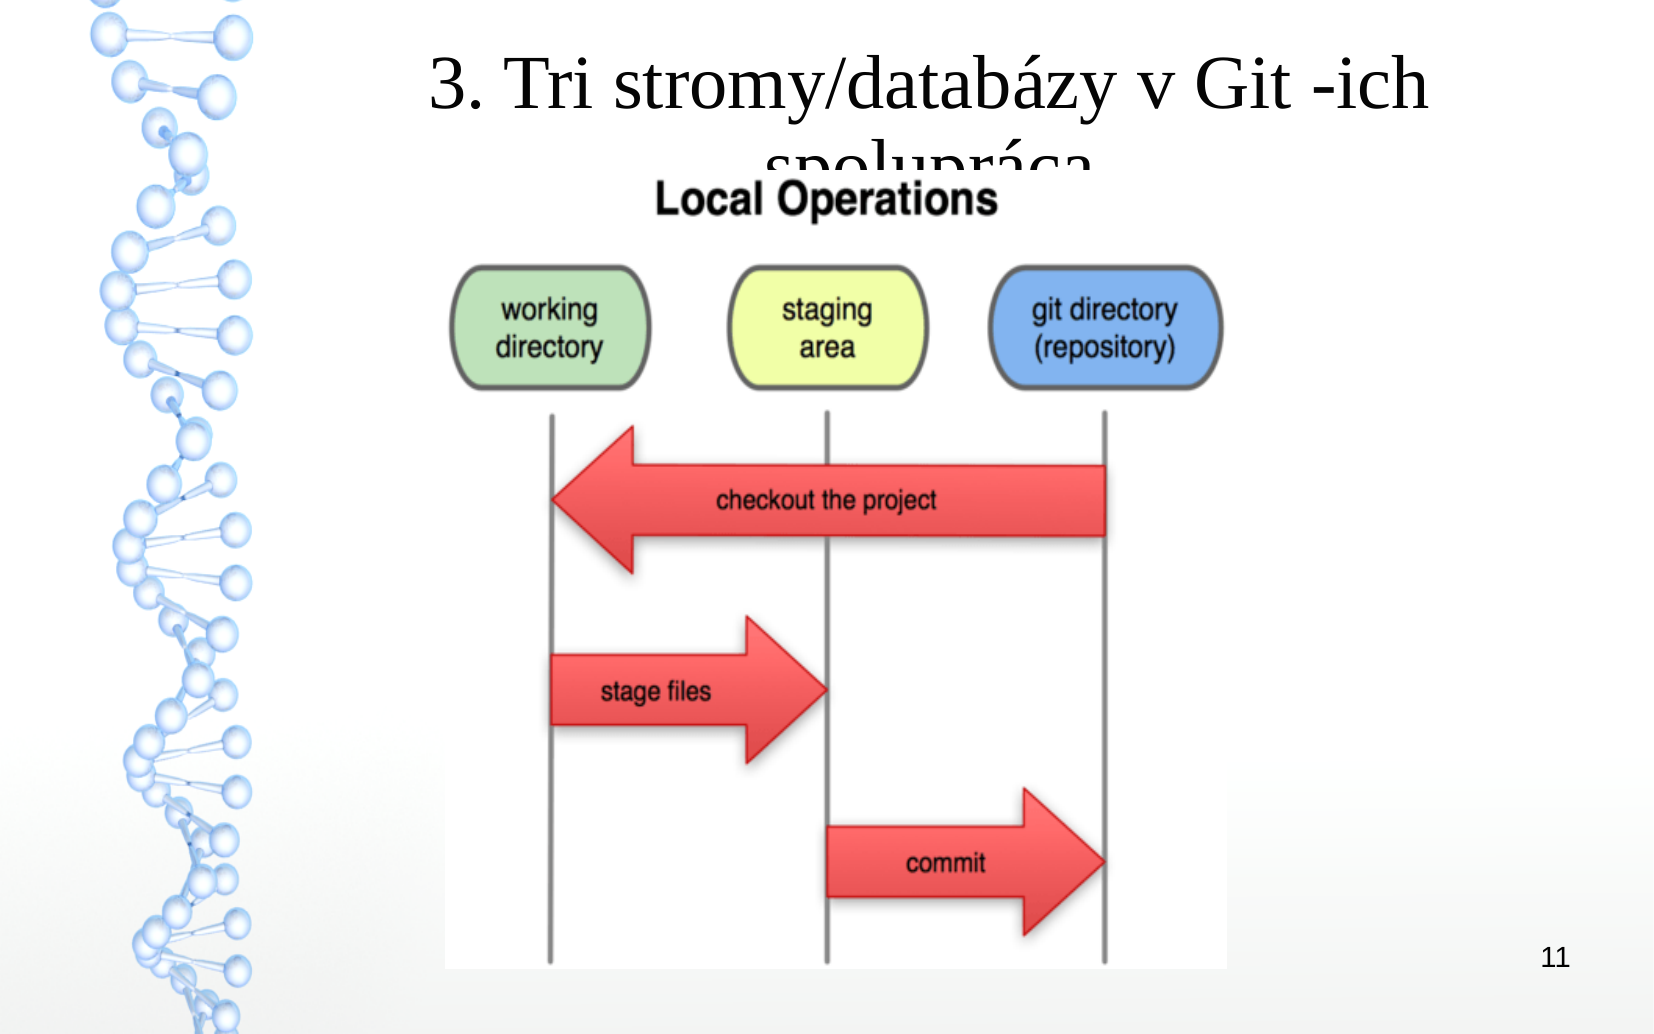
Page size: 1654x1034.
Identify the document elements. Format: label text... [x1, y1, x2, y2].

picture [0, 0, 1654, 1034]
title 3. Tri stromy/databázy v Git -ich spolupráca [265, 39, 1595, 210]
